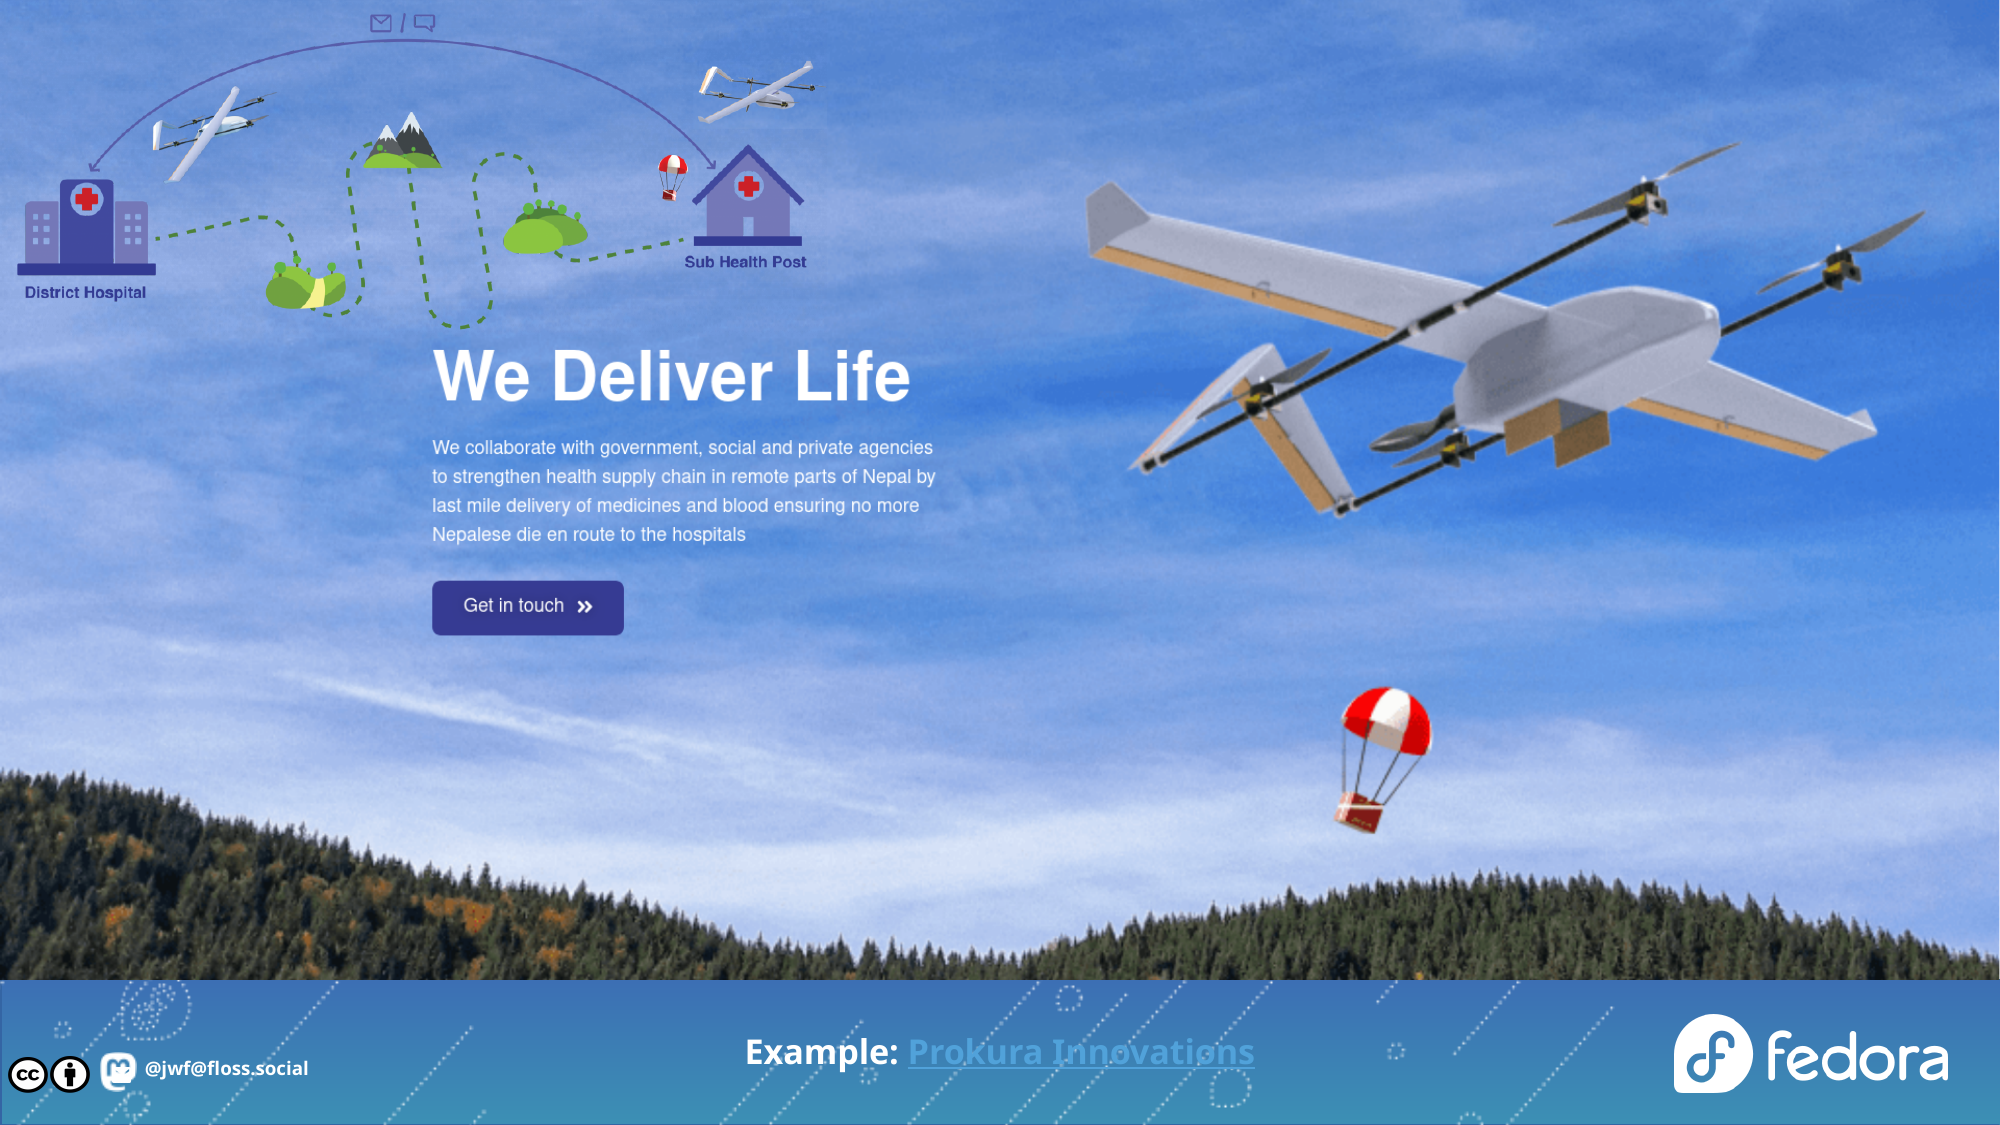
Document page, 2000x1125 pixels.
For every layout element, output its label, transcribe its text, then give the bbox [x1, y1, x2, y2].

picture [0, 0, 2000, 1125]
subtitle Example: Prokura Innovations [337, 1018, 1663, 1077]
picture [1674, 1014, 1948, 1093]
list @jwf@floss.social [135, 1047, 319, 1084]
